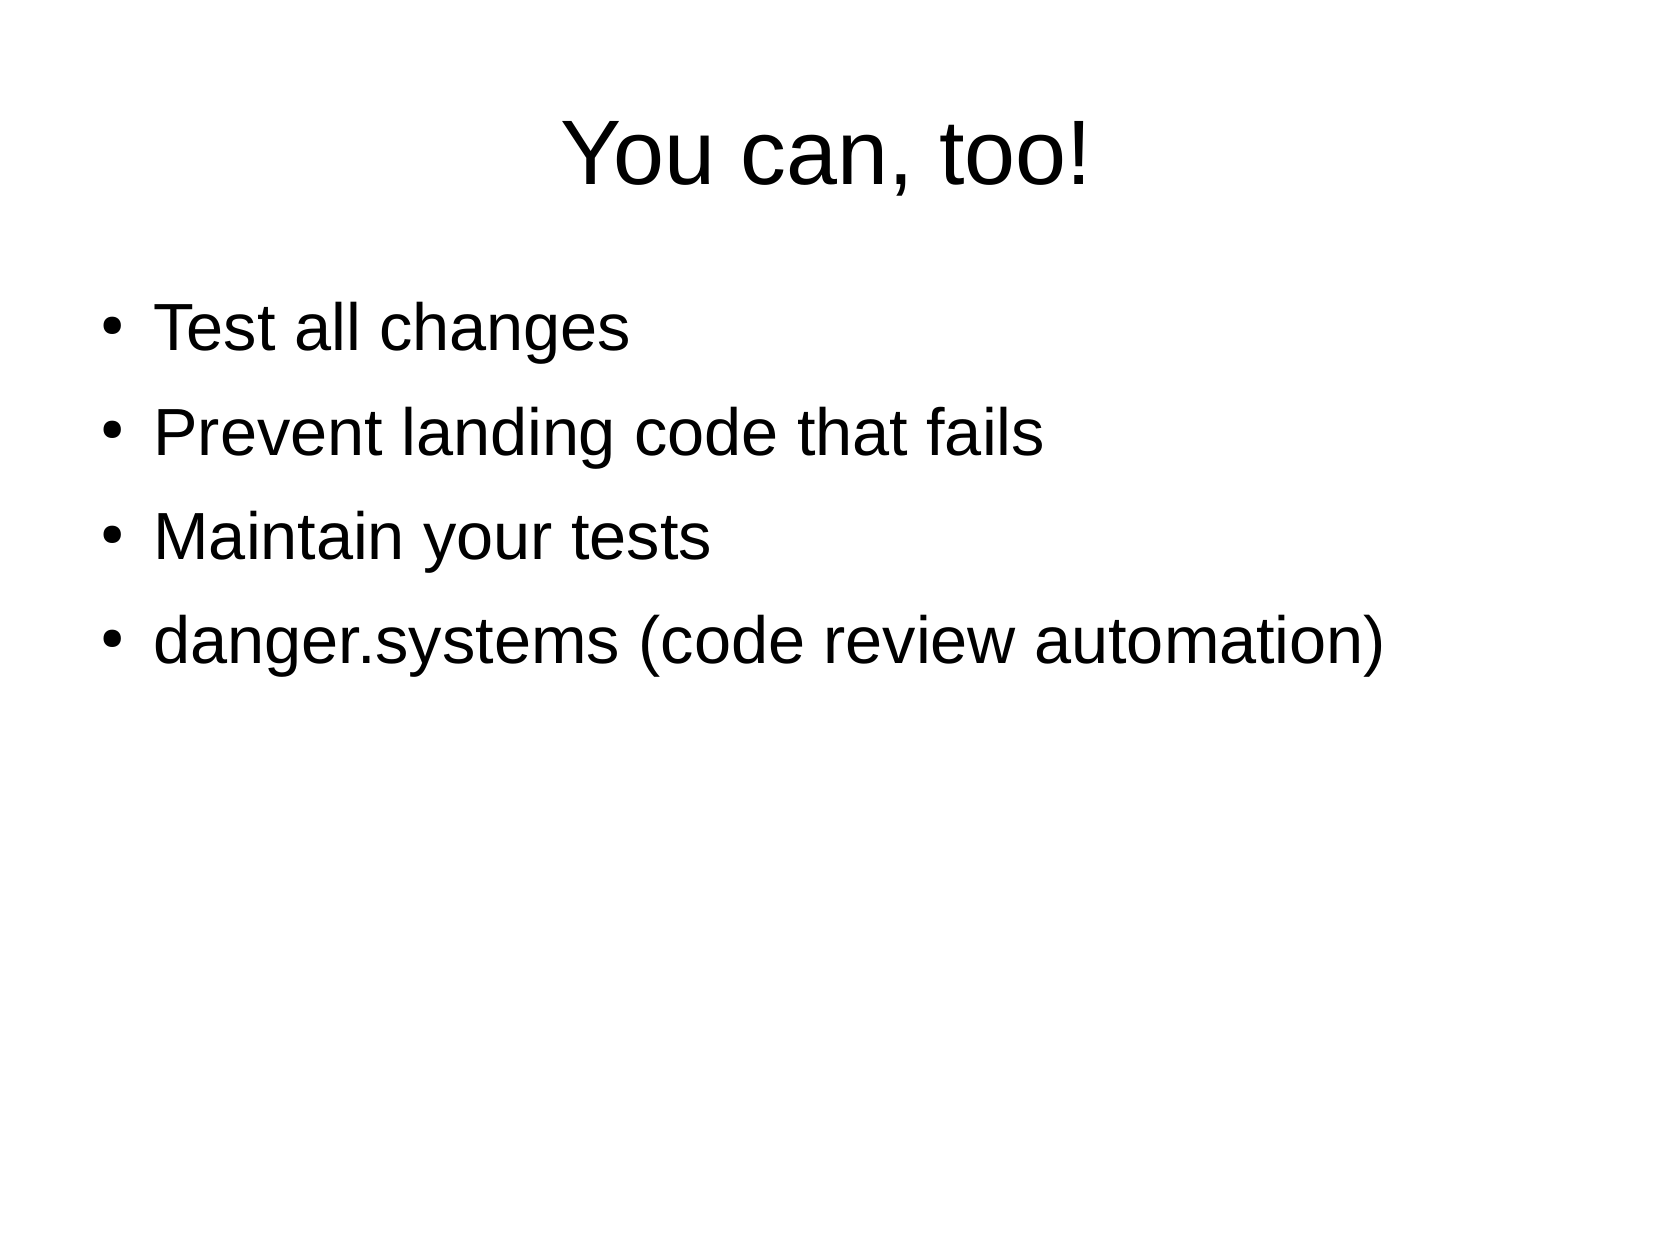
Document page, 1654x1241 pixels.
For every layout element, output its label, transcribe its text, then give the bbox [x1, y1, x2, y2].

title You can, too! [82, 49, 1571, 257]
list Test all changes Prevent landing code that fails Maintain your tests danger.systems (code review automation) [82, 290, 1571, 1010]
